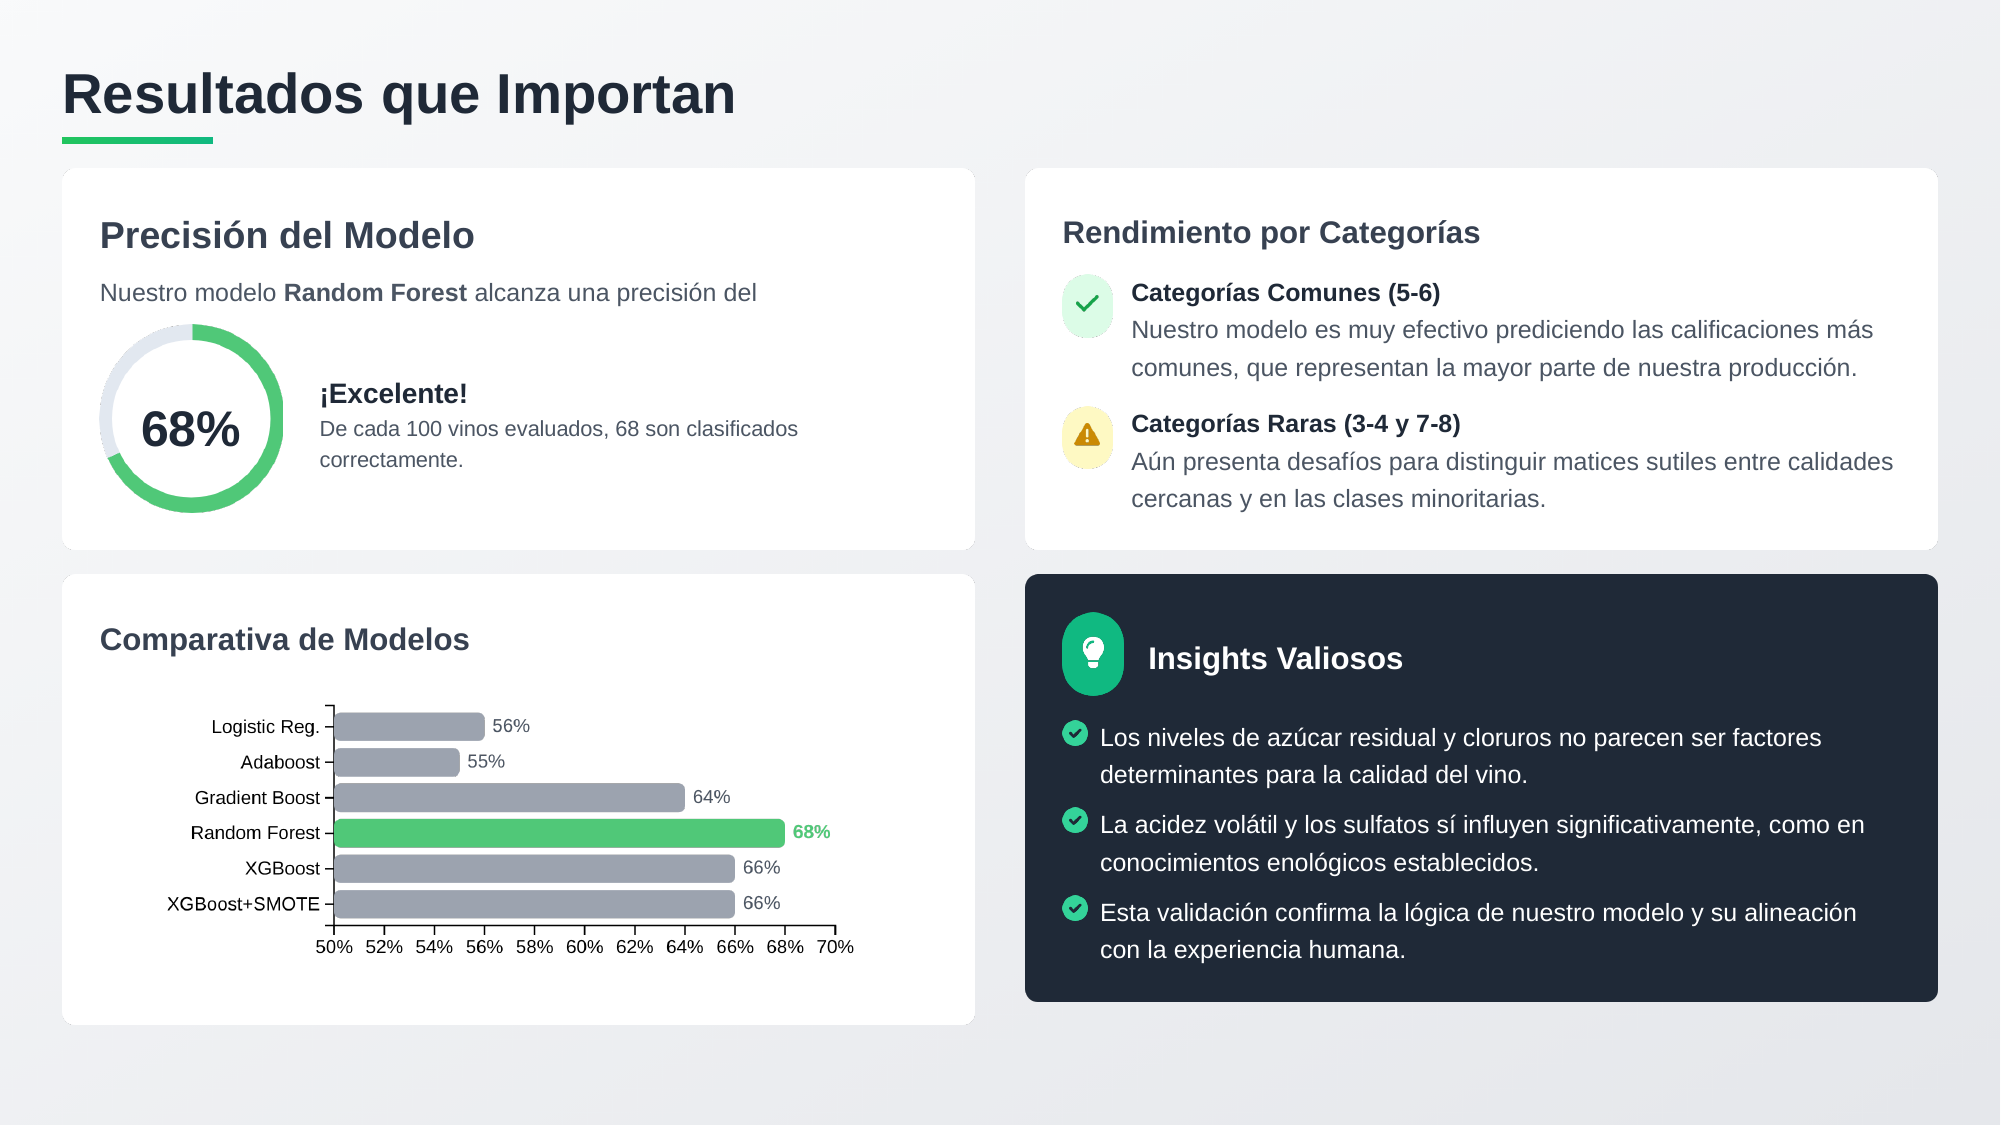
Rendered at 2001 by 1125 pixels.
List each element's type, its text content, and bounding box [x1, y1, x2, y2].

text_box Insights Valiosos [1148, 632, 1455, 676]
text_box Resultados que Importan [62, 62, 1938, 125]
text_box ¡Excelente! [319, 365, 938, 409]
picture [0, 0, 2001, 1125]
text_box Rendimiento por Categorías [1062, 206, 2000, 250]
text_box Categorías Raras (3-4 y 7-8) [1131, 399, 2000, 438]
text_box 68% [141, 381, 262, 457]
text_box Precisión del Modelo [99, 206, 1105, 257]
text_box Esta validación confirma la lógica de nuestro modelo y su alineación con la experiencia humana. [1100, 889, 1900, 964]
text_box De cada 100 vinos evaluados, 68 son clasificados correctamente. [319, 409, 938, 472]
text_box La acidez volátil y los sulfatos sí influyen significativamente, como en conocimientos enológicos establecidos. [1100, 801, 1900, 877]
text_box Los niveles de azúcar residual y cloruros no parecen ser factores determinantes para la calidad del vino. [1100, 713, 1900, 789]
text_box Categorías Comunes (5-6) [1131, 268, 1900, 306]
text_box Comparativa de Modelos [99, 612, 938, 657]
text_box Nuestro modelo es muy efectivo prediciendo las calificaciones más comunes, que representan la mayor parte de nuestra producción. [1131, 306, 1900, 382]
text_box Aún presenta desafíos para distinguir matices sutiles entre calidades cercanas y en las clases minoritarias. [1131, 437, 1900, 513]
text_box Nuestro modelo Random Forest alcanza una precisión del [99, 268, 1105, 307]
